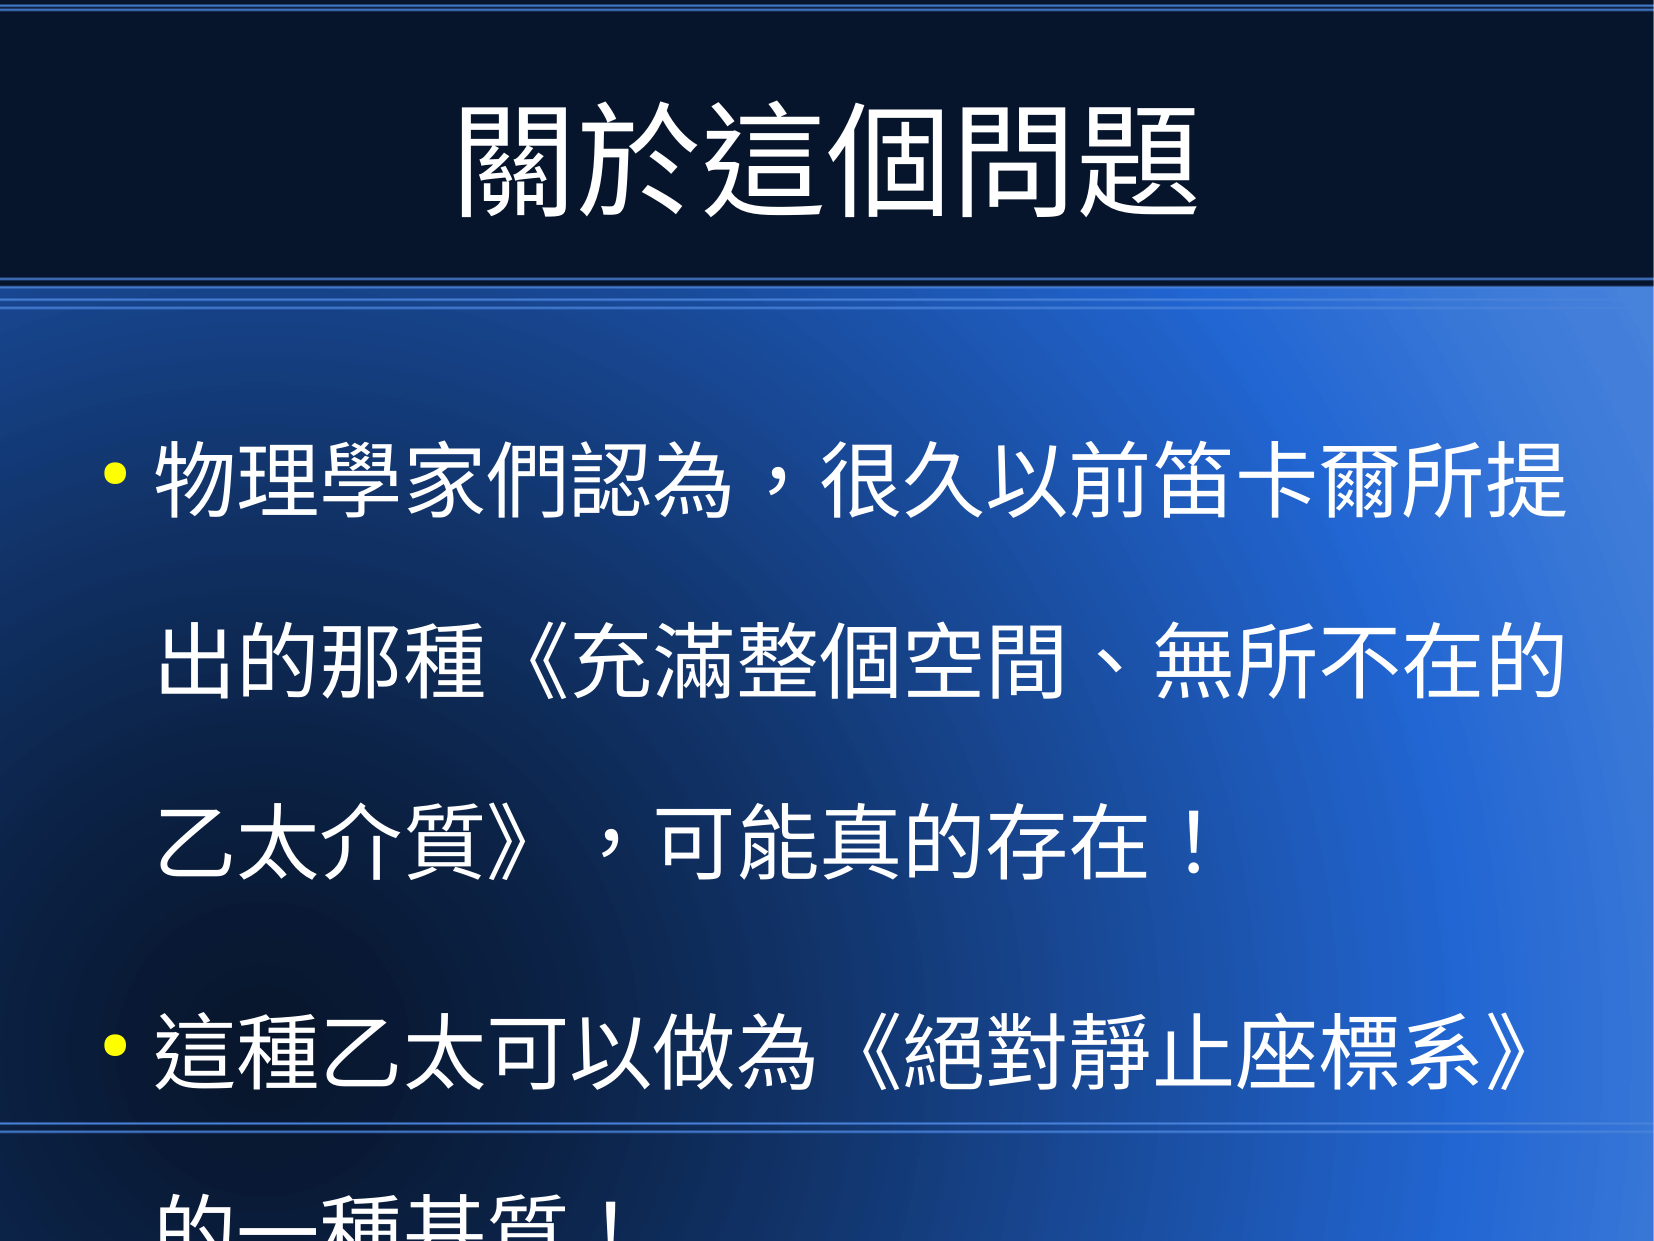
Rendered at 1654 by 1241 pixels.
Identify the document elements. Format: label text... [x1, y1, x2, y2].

title 關於這個問題 [82, 49, 1571, 257]
list 物理學家們認為，很久以前笛卡爾所提出的那種《充滿整個空間、無所不在的乙太介質》，可能真的存在！ 這種乙太可以做為《絕對靜止座標系》的一種基質！ [82, 355, 1571, 1241]
picture [0, 0, 1654, 1241]
